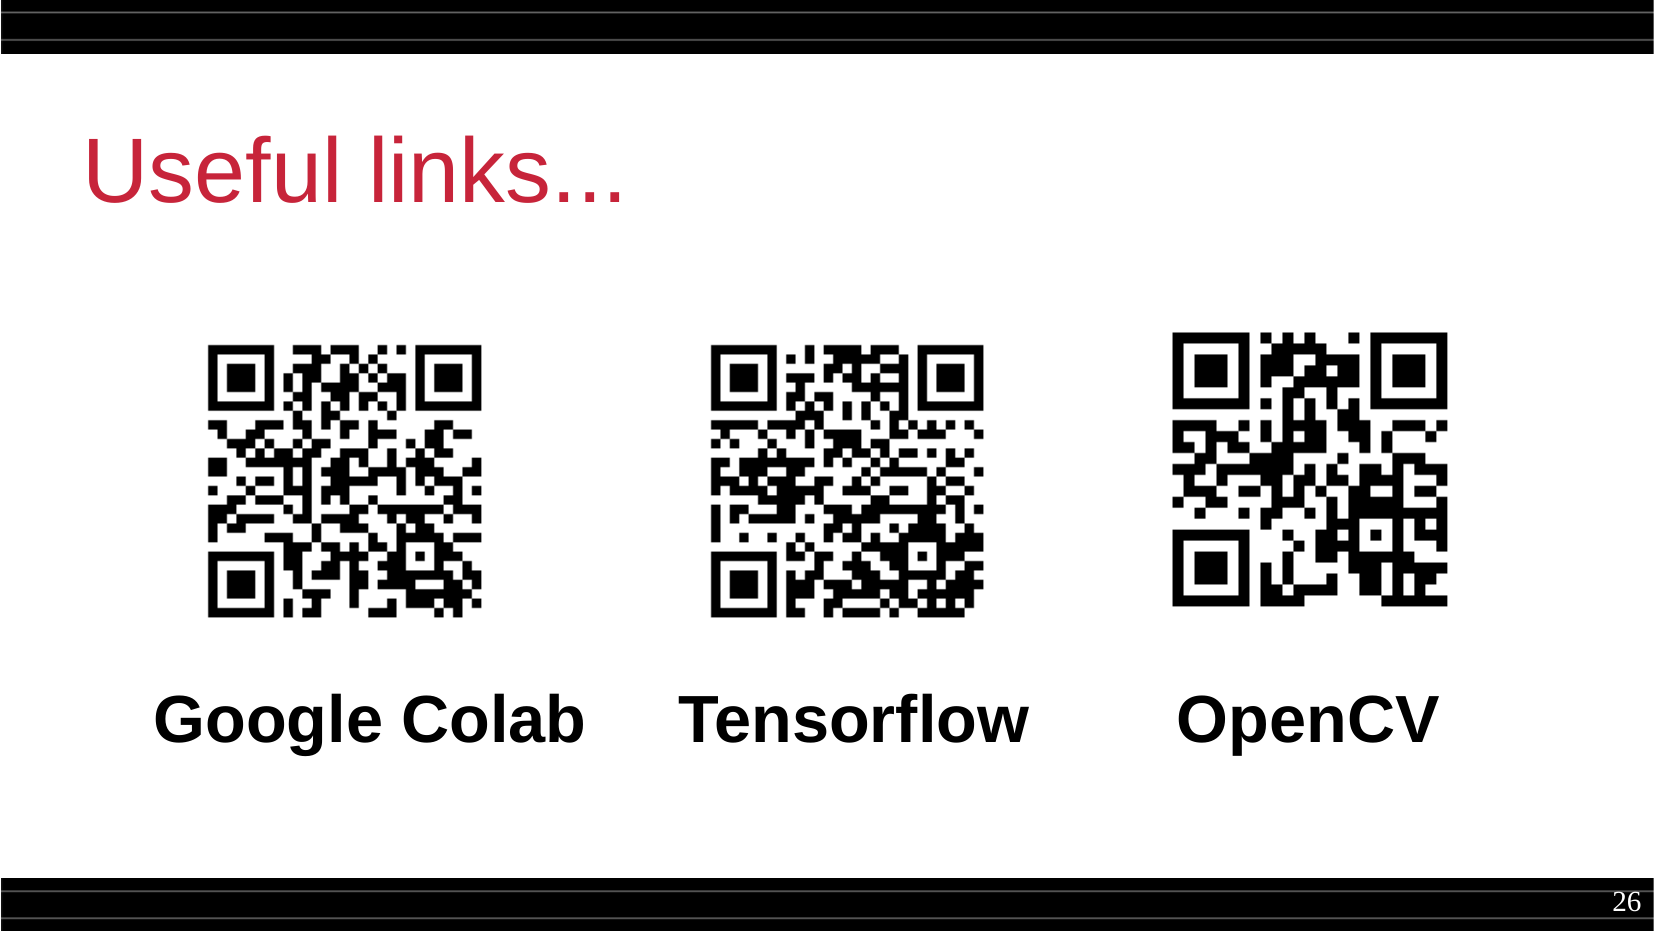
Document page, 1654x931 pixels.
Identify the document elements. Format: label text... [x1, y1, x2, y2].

picture [1, 0, 1654, 54]
title Useful links... [82, 92, 1571, 249]
picture [691, 325, 1004, 638]
picture [1, 878, 1654, 931]
picture [1154, 314, 1468, 627]
list Google Colab Tensorflow OpenCV [82, 271, 1571, 758]
picture [188, 325, 502, 638]
